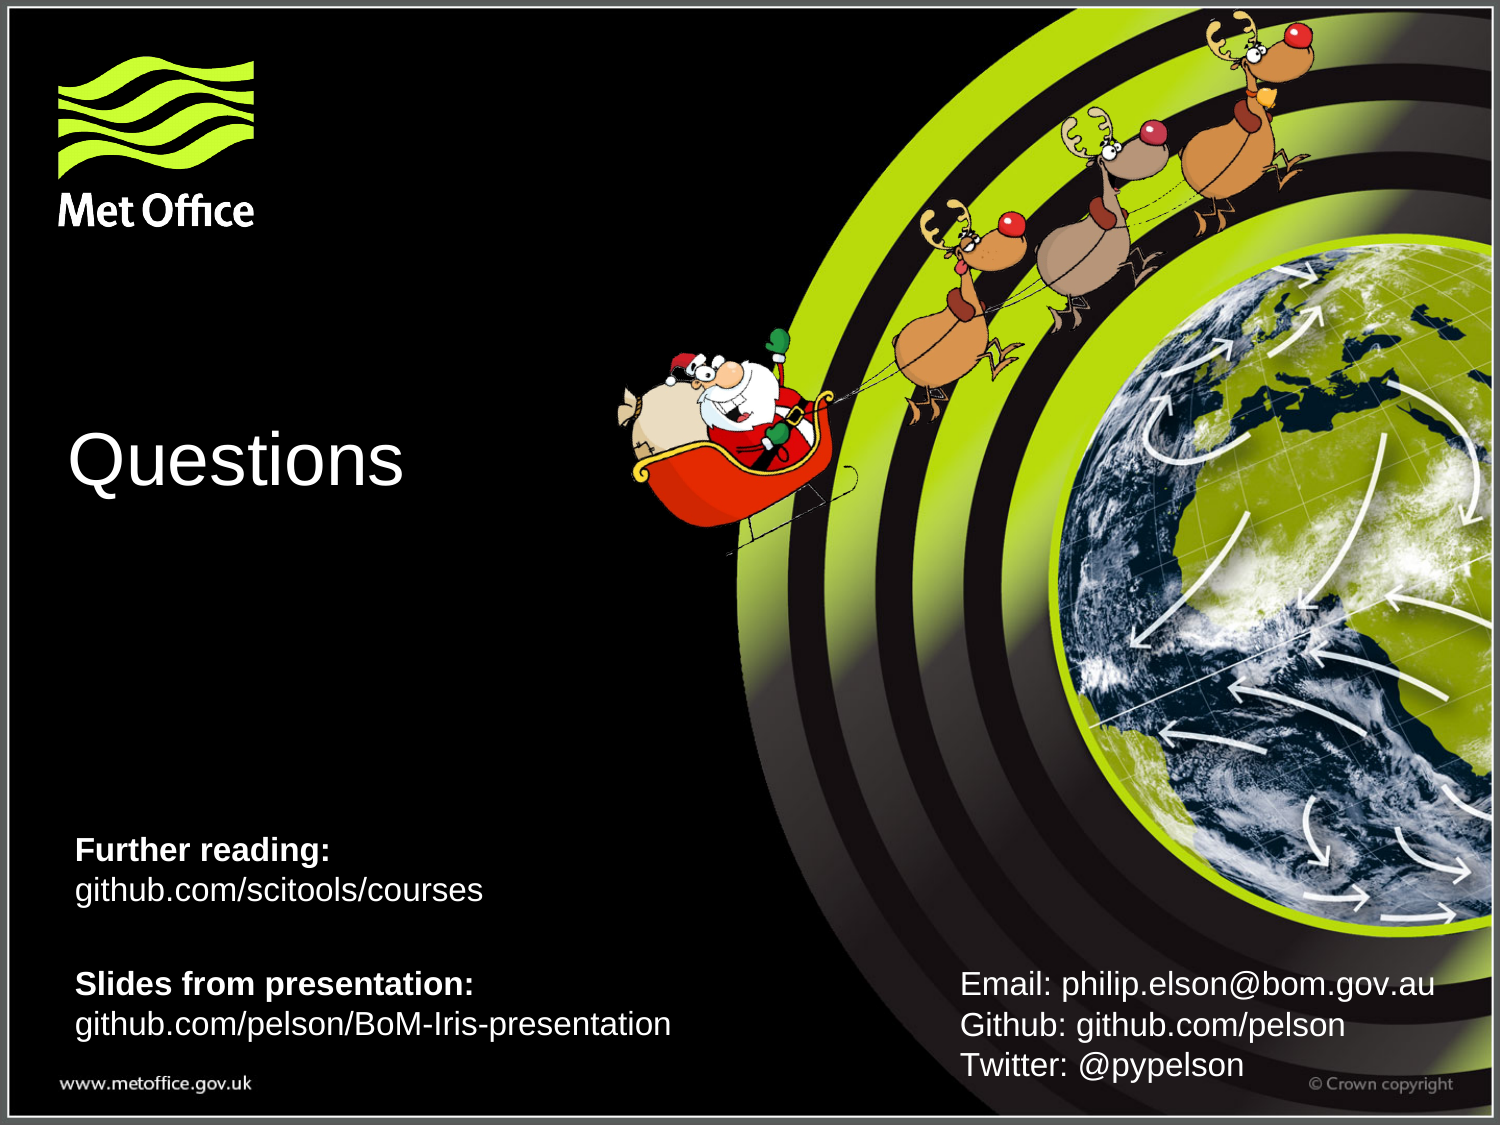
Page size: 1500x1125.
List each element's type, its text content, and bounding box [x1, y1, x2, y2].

text_box Slides from presentation: github.com/pelson/BoM-Iris-presentation [60, 954, 751, 1050]
text_box Email: philip.elson@bom.gov.au Github: github.com/pelson Twitter: @pypelson [945, 954, 1486, 1091]
title Questions [53, 408, 561, 509]
picture [2, 0, 1498, 1123]
text_box Further reading: github.com/scitools/courses [60, 819, 751, 916]
